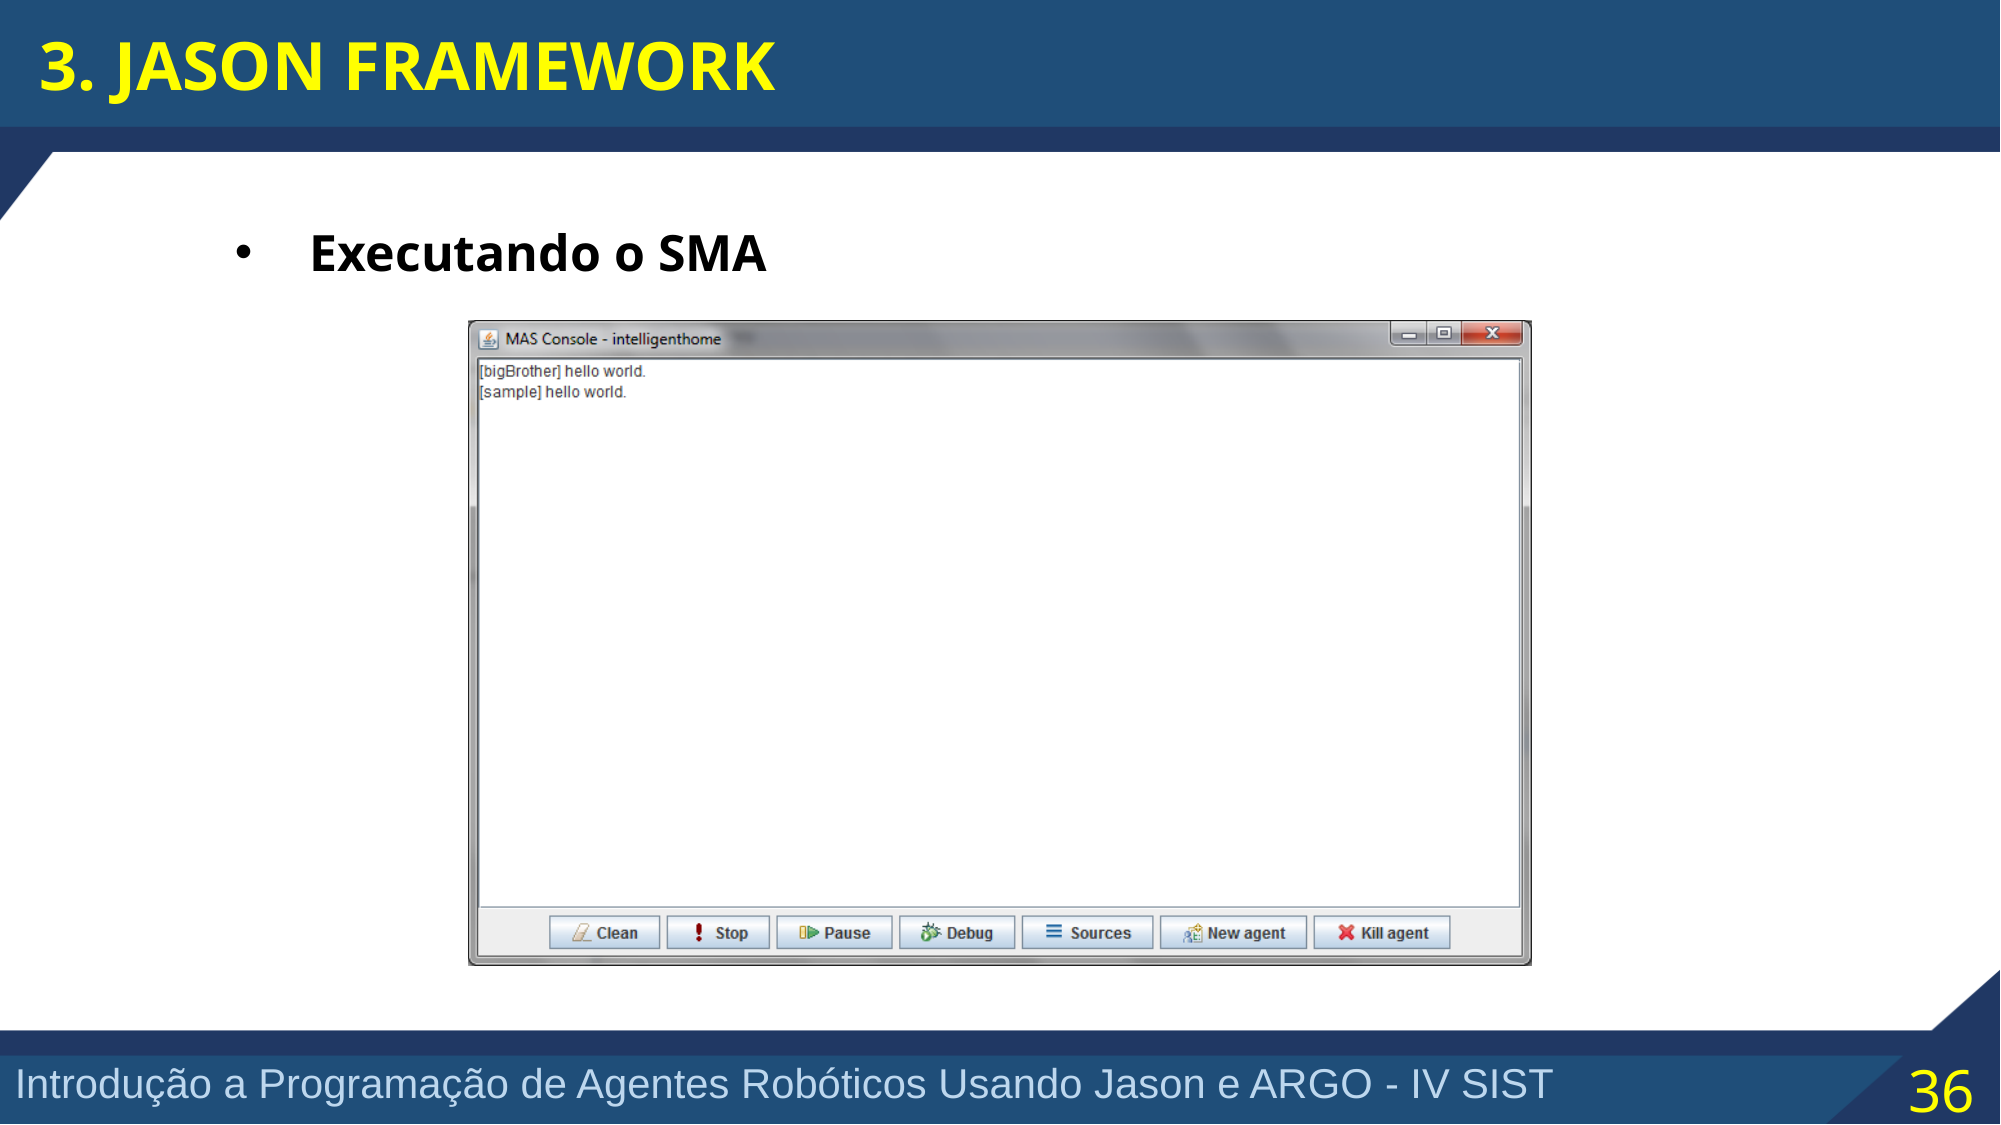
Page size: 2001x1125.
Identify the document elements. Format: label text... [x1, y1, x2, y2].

text_box 3. JASON FRAMEWORK [24, 16, 2000, 112]
text_box Executando o SMA [220, 214, 1496, 290]
picture [0, 0, 2000, 1124]
